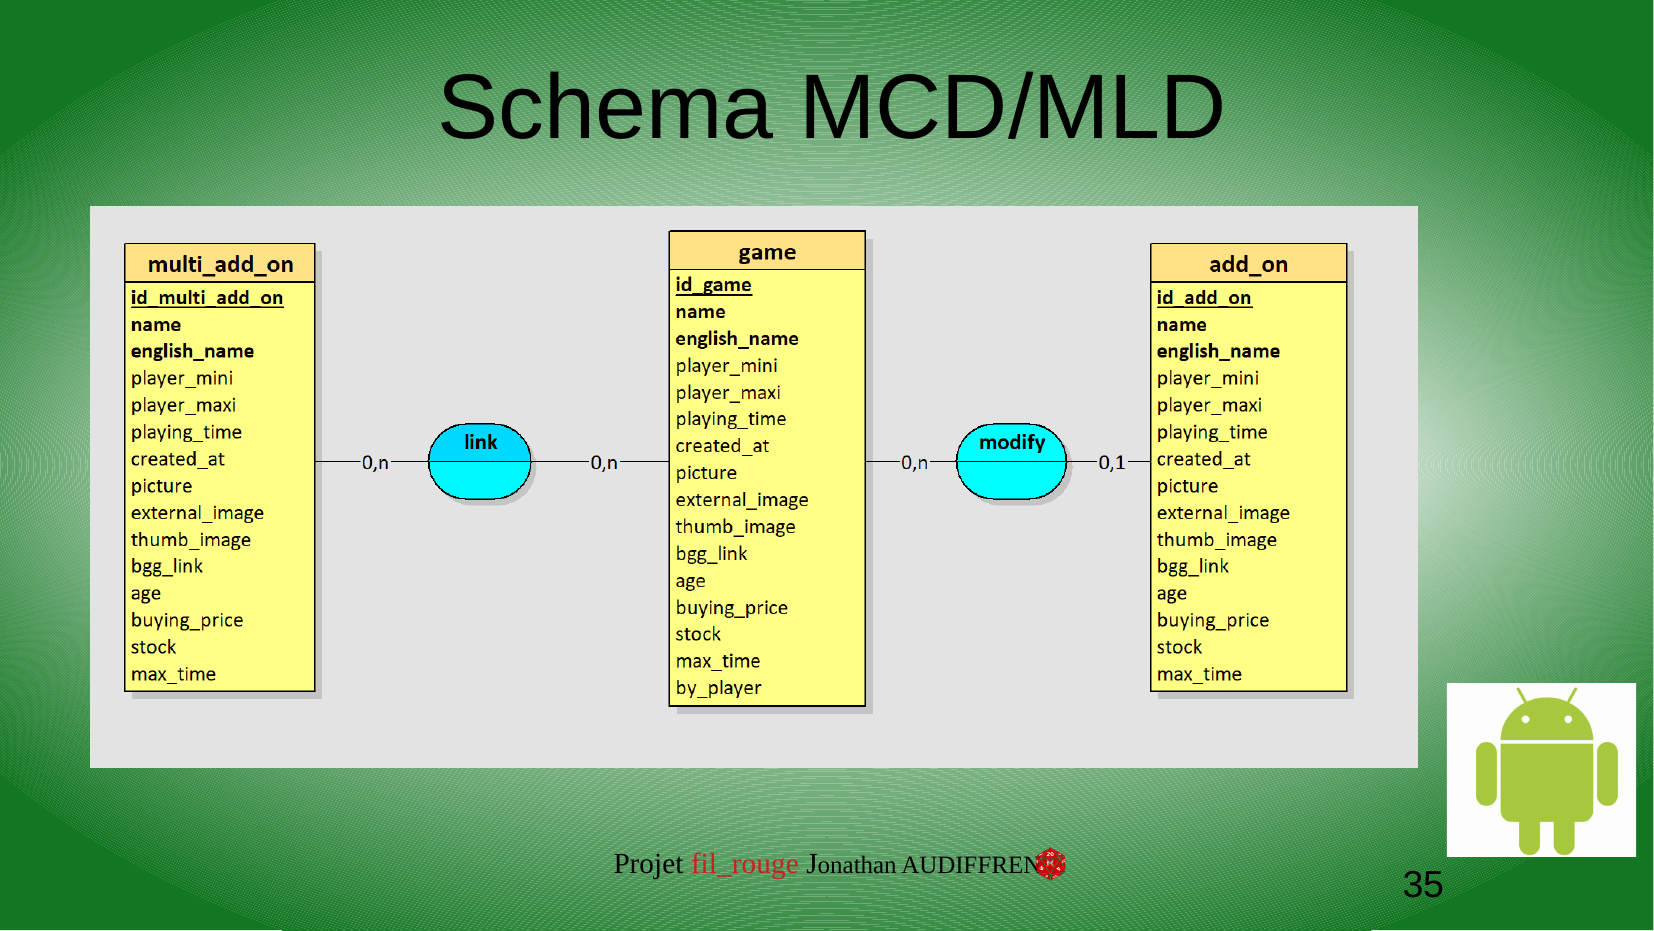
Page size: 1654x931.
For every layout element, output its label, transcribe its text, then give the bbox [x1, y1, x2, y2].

title Schema MCD/MLD [88, 29, 1577, 185]
picture [1446, 683, 1637, 857]
picture [1033, 847, 1067, 881]
picture [90, 206, 1418, 768]
